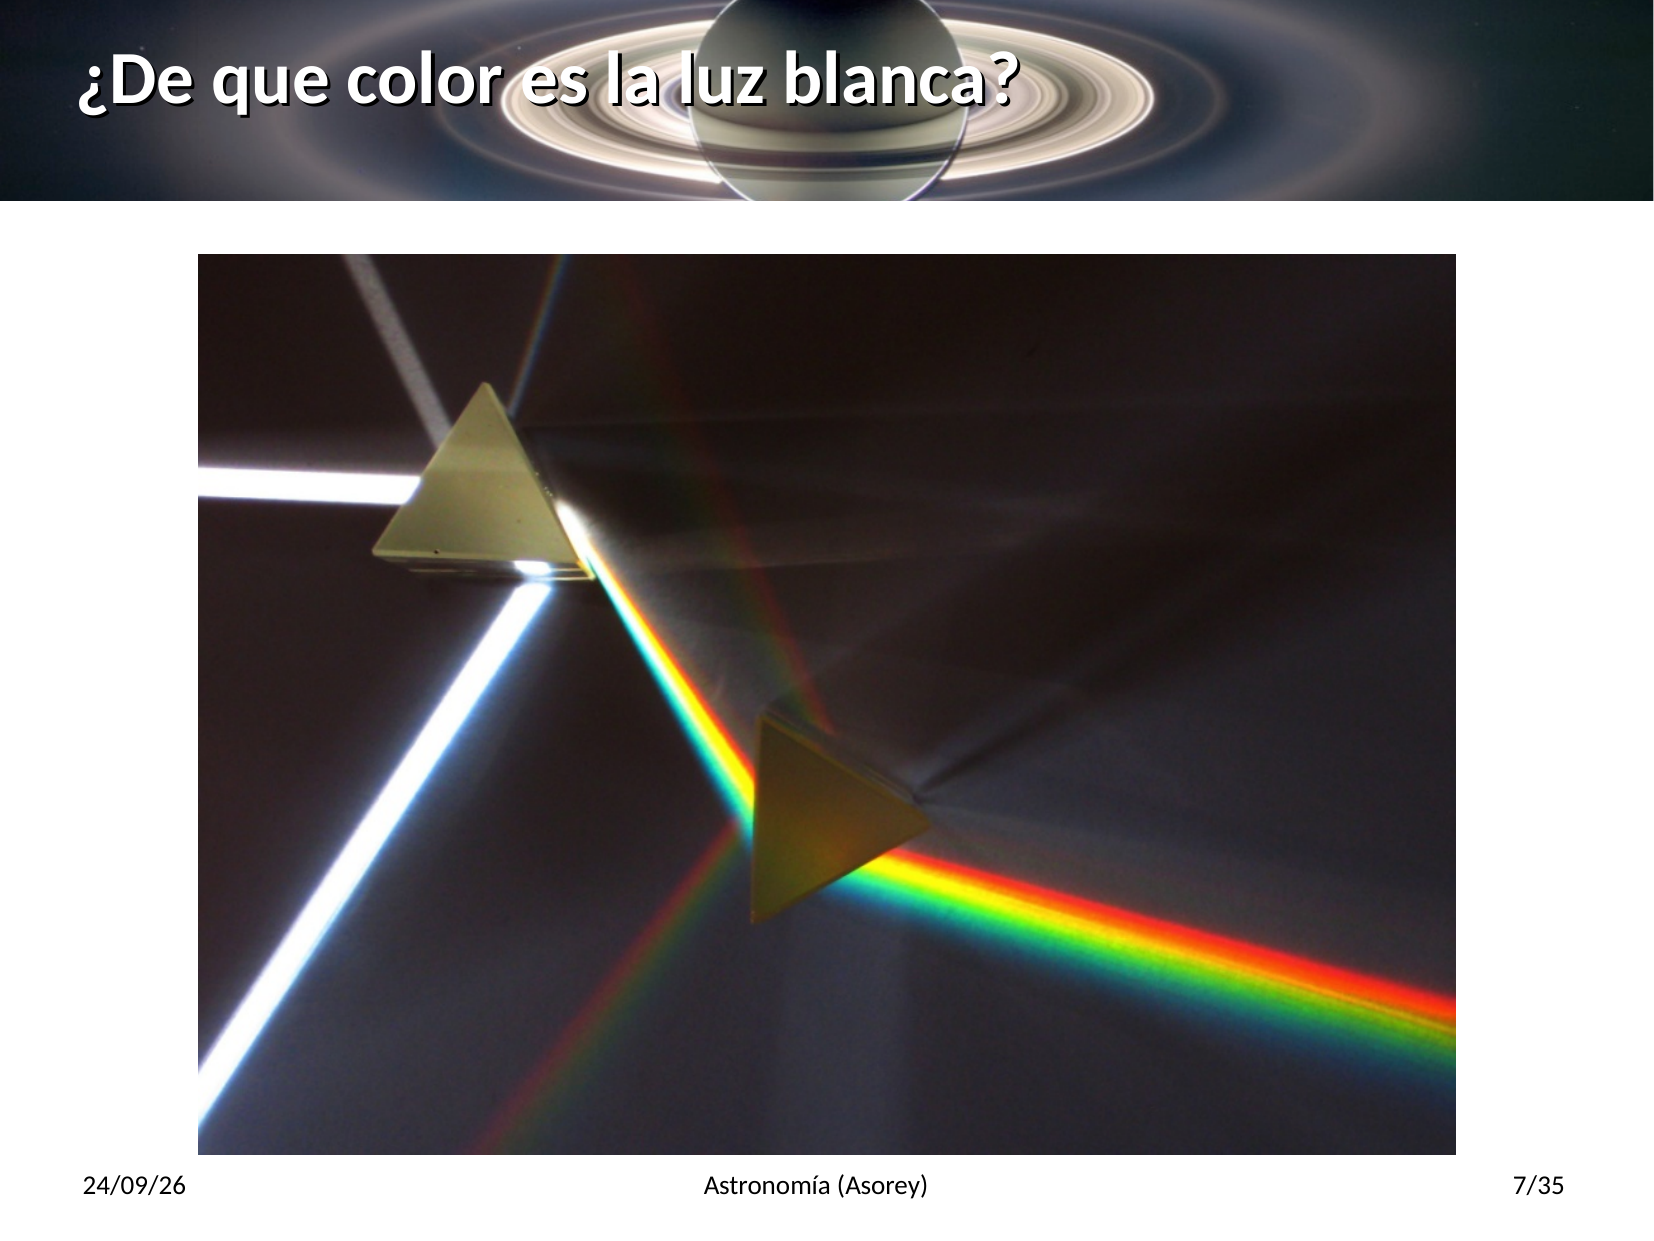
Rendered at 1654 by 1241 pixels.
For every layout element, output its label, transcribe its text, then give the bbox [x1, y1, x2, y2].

picture [0, 0, 1654, 201]
picture [198, 254, 1456, 1156]
title ¿De que color es la luz blanca? [75, 19, 1564, 151]
